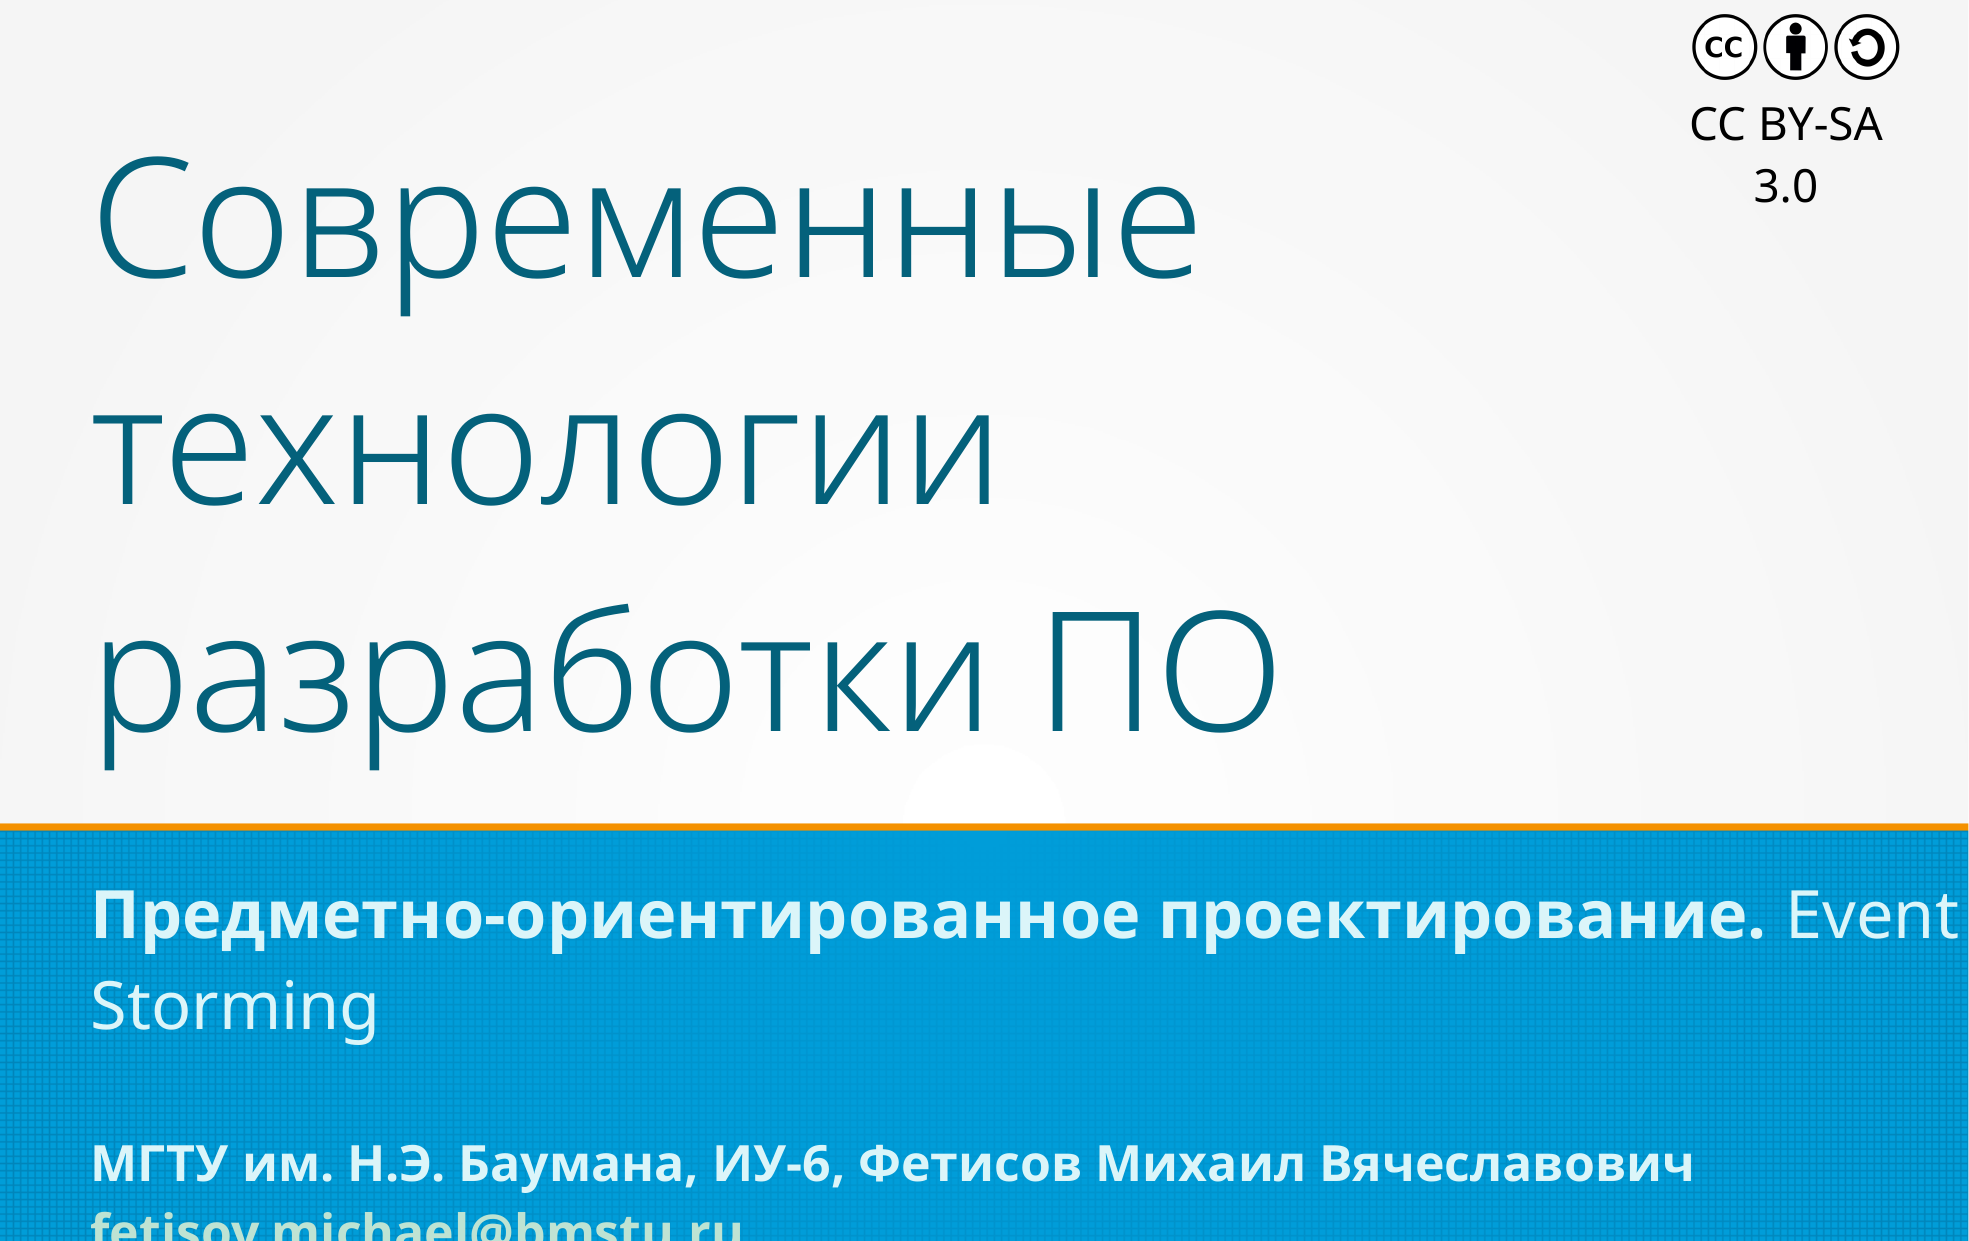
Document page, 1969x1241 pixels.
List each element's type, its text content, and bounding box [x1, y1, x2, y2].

title Современные технологии разработки ПО [90, 49, 1862, 781]
text_box CC BY-SA 3.0 [1683, 94, 1949, 213]
picture [0, 0, 1969, 830]
subtitle Предметно-ориентированное проектирование. Event Storming МГТУ им. Н.Э. Баумана, ИУ-6, Фетисов Михаил Вячеславович fetisov.michael@bmstu.ru [90, 867, 1969, 1241]
